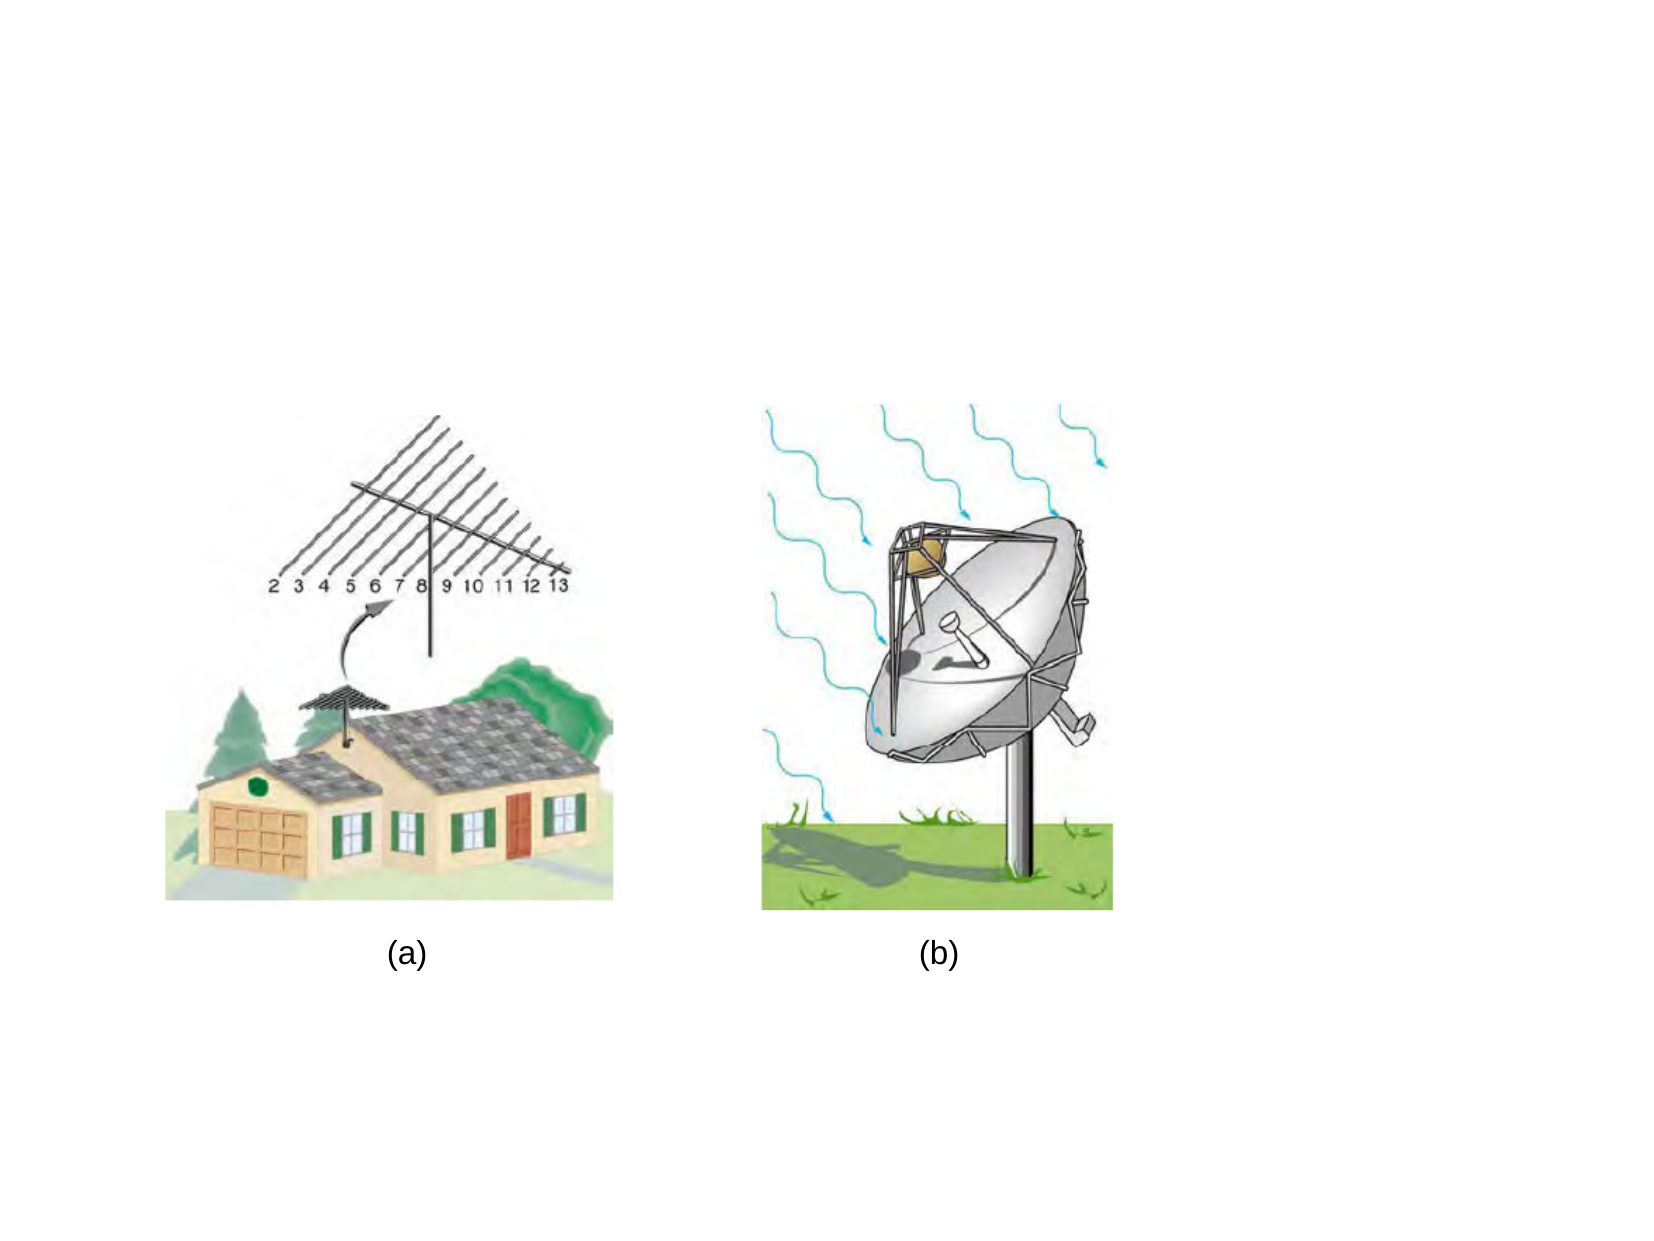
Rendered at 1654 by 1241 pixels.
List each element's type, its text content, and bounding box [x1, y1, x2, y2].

text_box (b) [904, 927, 975, 980]
text_box (a) [372, 927, 443, 980]
picture [153, 403, 626, 910]
picture [732, 389, 1123, 922]
